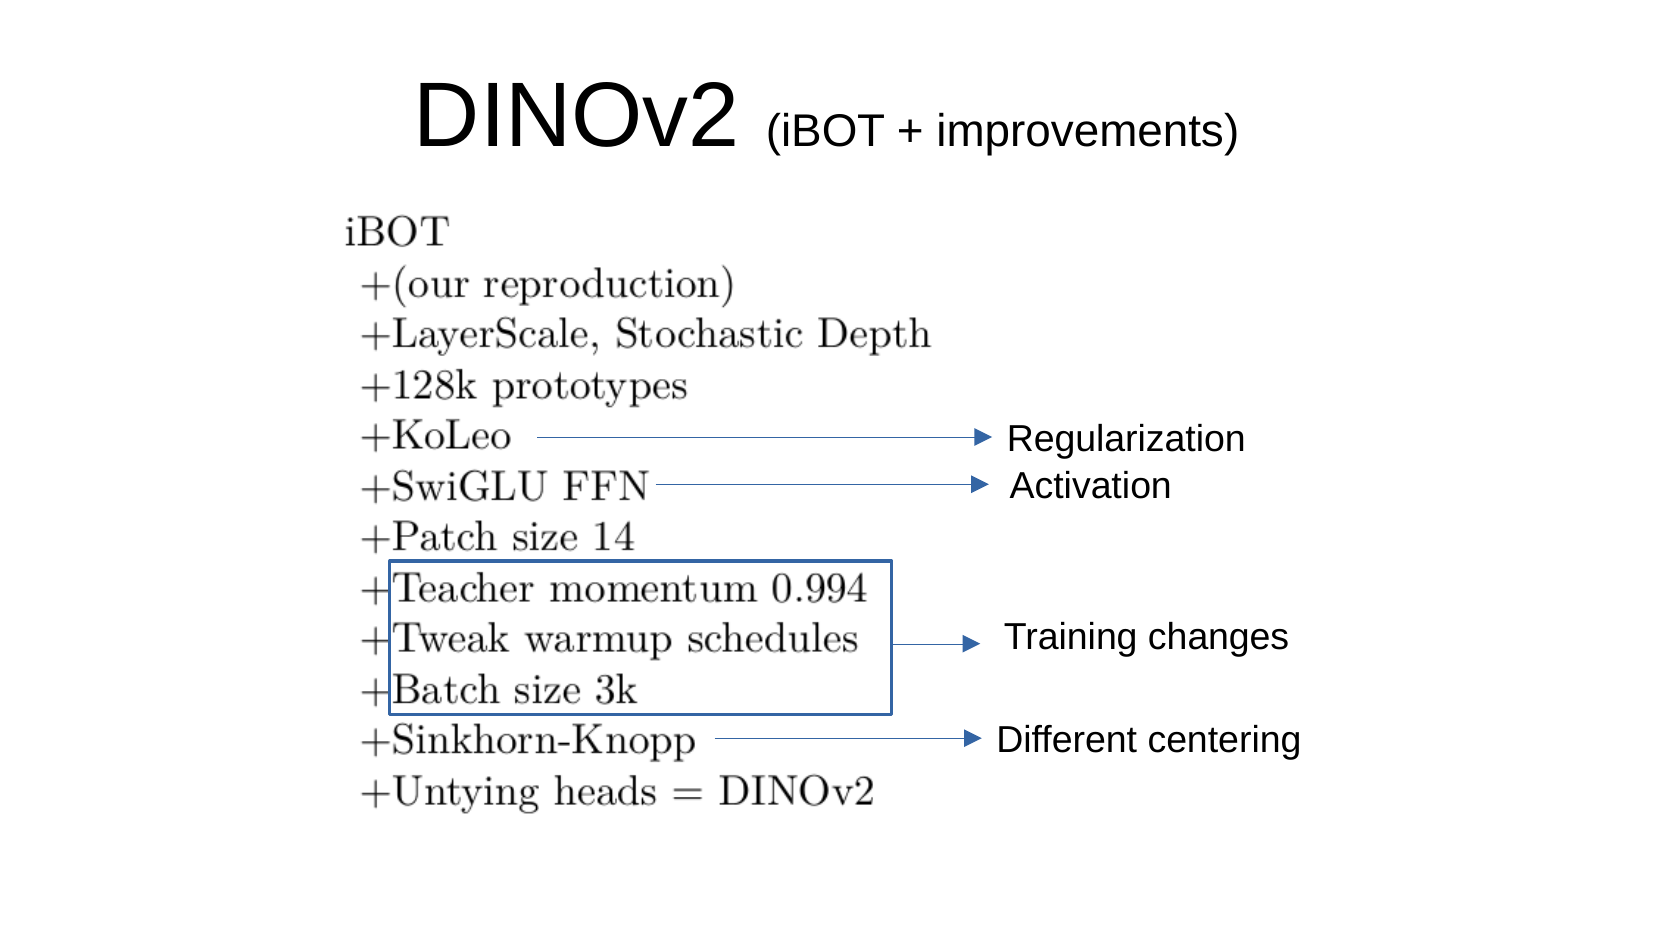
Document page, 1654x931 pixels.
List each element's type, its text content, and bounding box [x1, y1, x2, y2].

title DINOv2 (iBOT + improvements) [82, 37, 1571, 193]
text_box Training changes [989, 608, 1306, 666]
text_box Activation [994, 456, 1188, 514]
picture [330, 200, 951, 821]
picture [391, 563, 890, 713]
text_box Regularization [992, 409, 1262, 467]
text_box Different centering [981, 710, 1317, 768]
